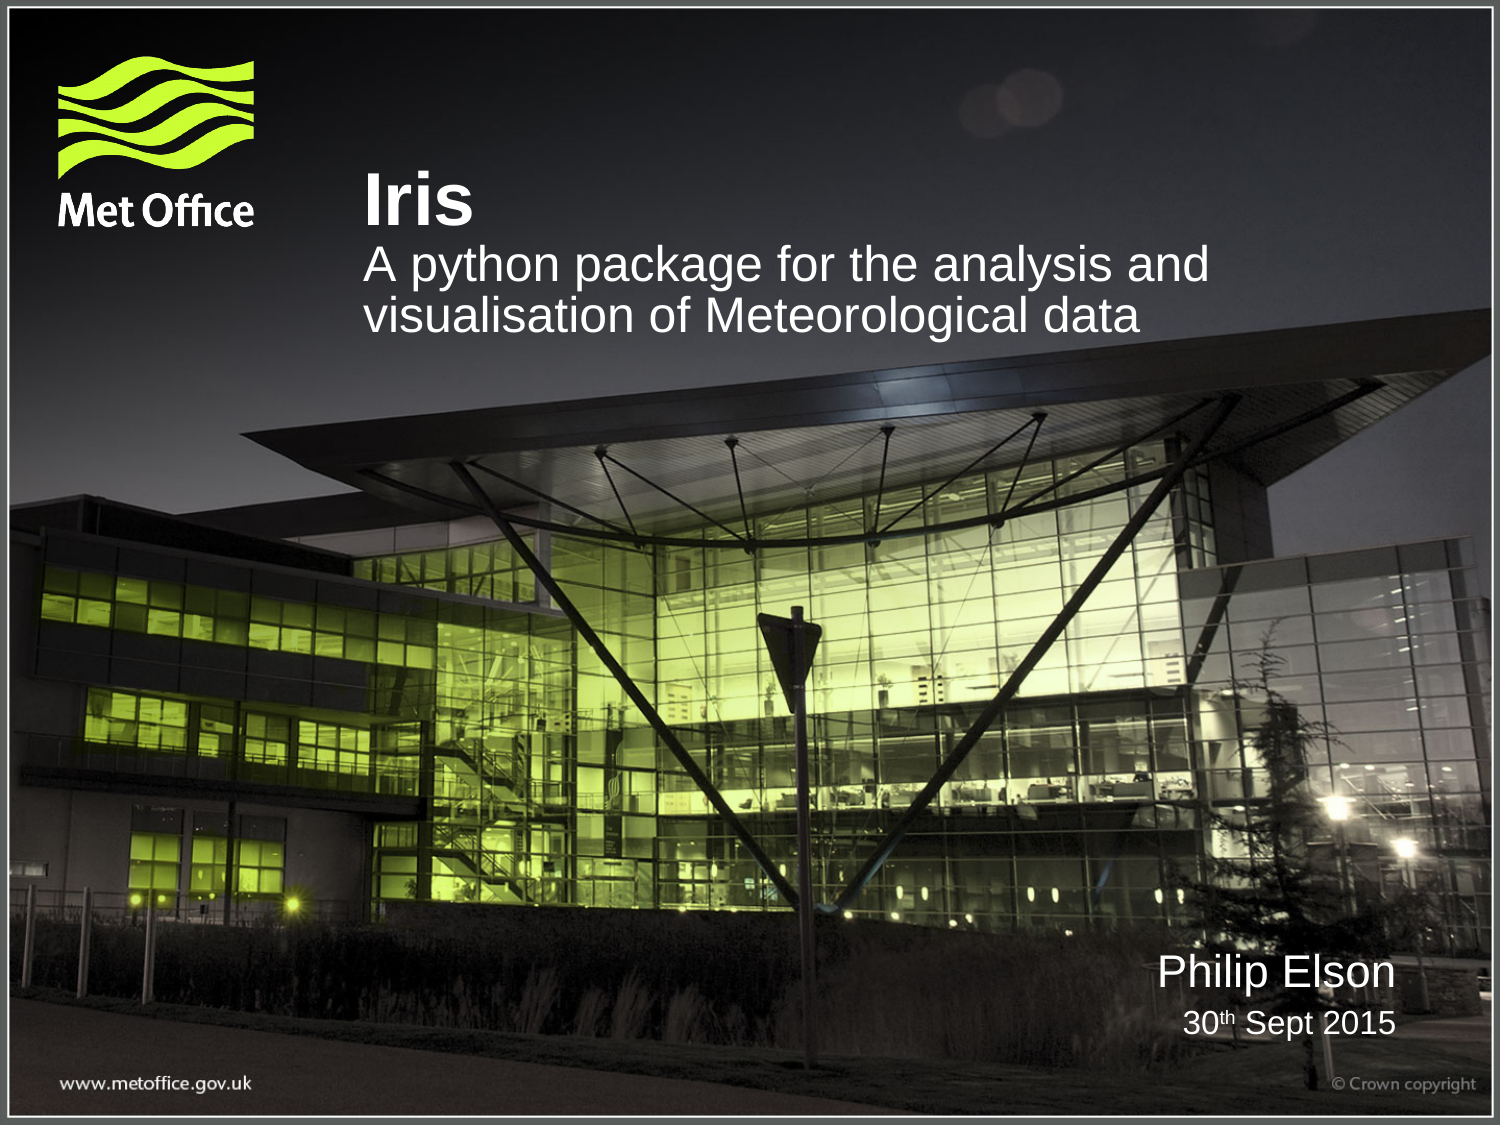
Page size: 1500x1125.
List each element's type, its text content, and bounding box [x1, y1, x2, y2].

title Iris A python package for the analysis and visualisation of Meteorological data [348, 125, 1412, 351]
picture [2, 2, 1498, 1123]
text_box Philip Elson [348, 940, 1412, 997]
text_box 30th Sept 2015 [348, 997, 1412, 1057]
